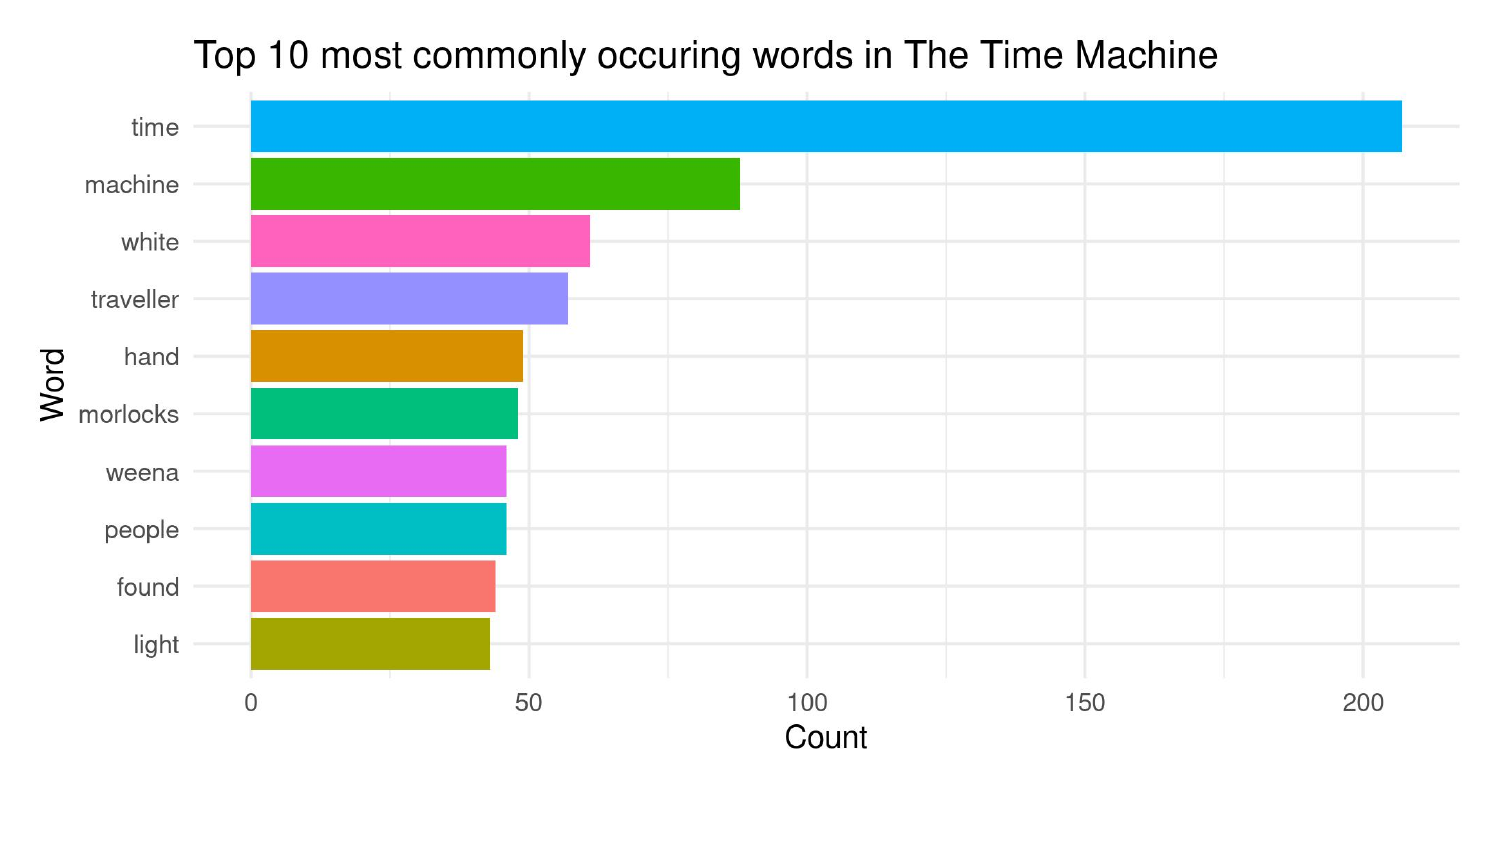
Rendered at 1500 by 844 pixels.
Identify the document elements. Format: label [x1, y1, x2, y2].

picture [24, 24, 1475, 771]
